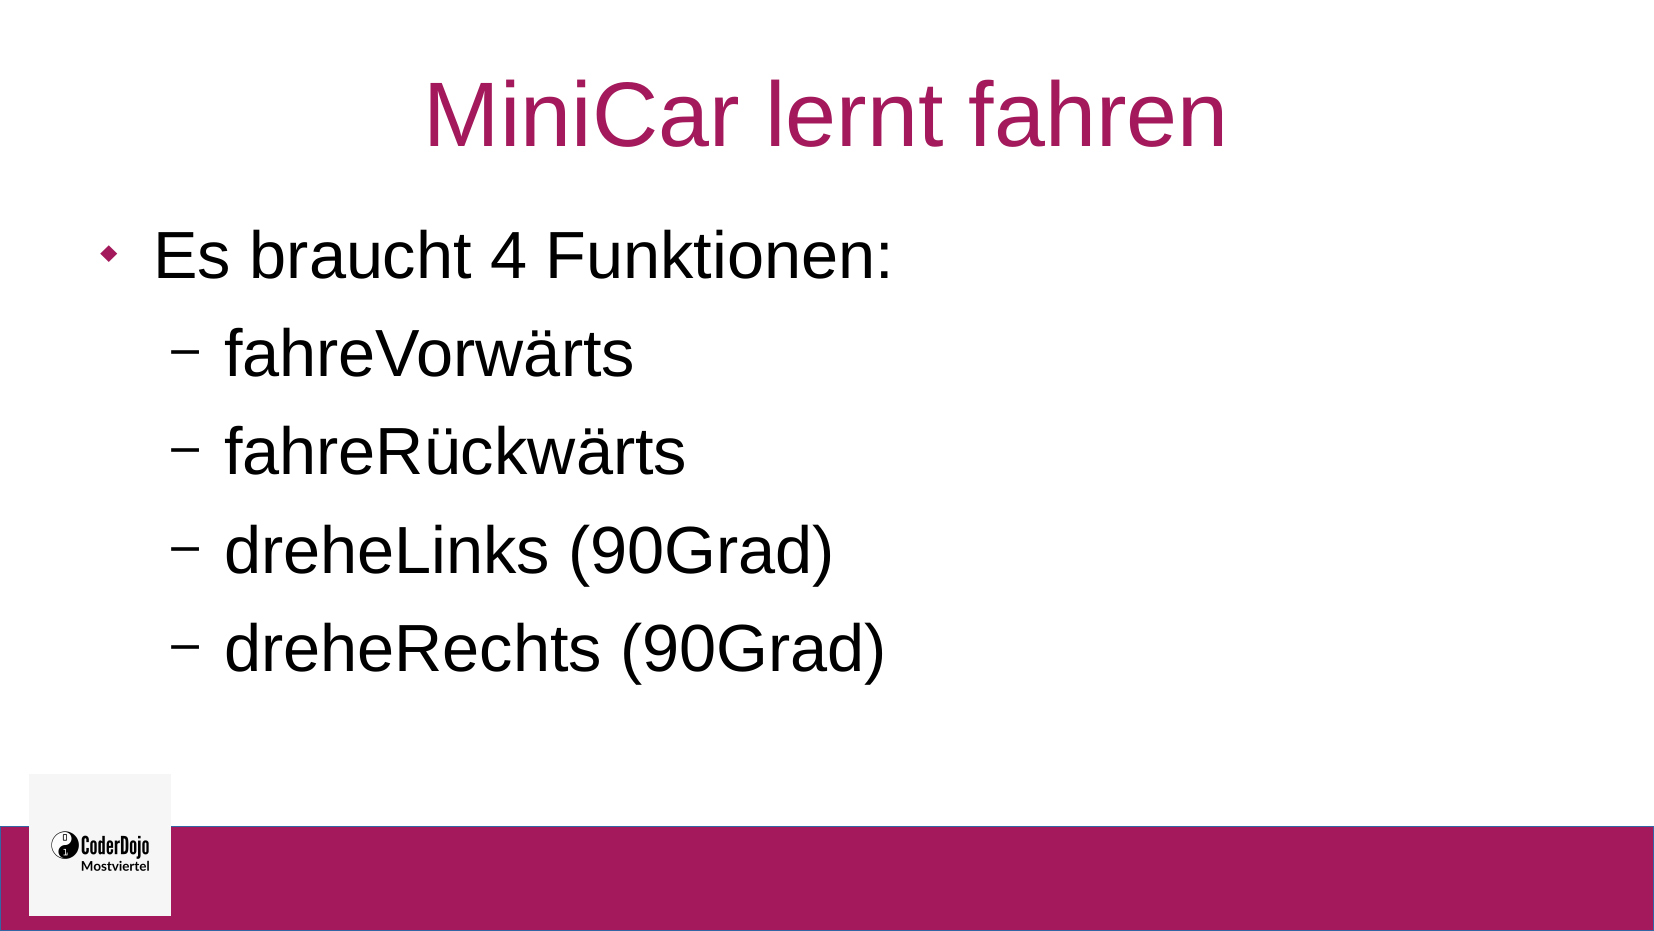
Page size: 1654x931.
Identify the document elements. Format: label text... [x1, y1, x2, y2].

list Es braucht 4 Funktionen: fahreVorwärts fahreRückwärts dreheLinks (90Grad) dreheRechts (90Grad) [82, 217, 1536, 758]
picture [29, 774, 171, 916]
title MiniCar lernt fahren [82, 37, 1571, 193]
